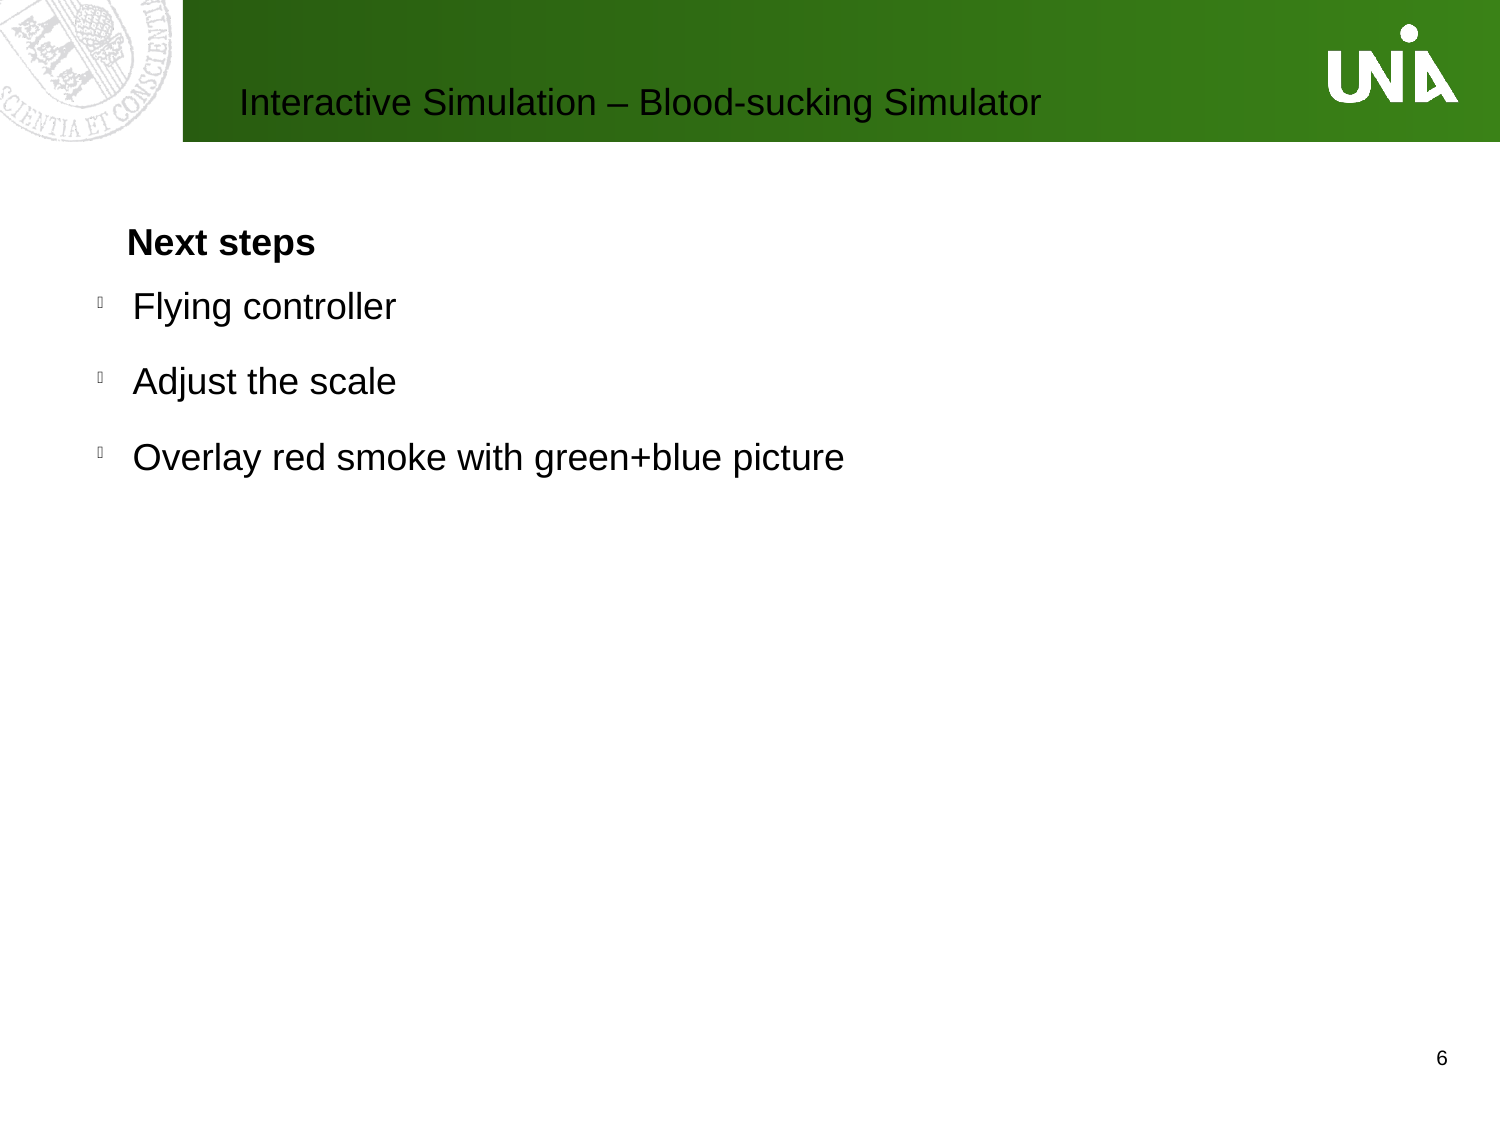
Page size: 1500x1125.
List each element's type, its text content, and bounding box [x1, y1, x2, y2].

picture [1328, 24, 1459, 103]
text_box Interactive Simulation – Blood-sucking Simulator [224, 70, 1170, 128]
text_box Next steps Flying controller Adjust the scale Overlay red smoke with green+blue picture [76, 210, 1430, 343]
text_box <number> [1149, 1037, 1463, 1113]
picture [0, 0, 172, 142]
